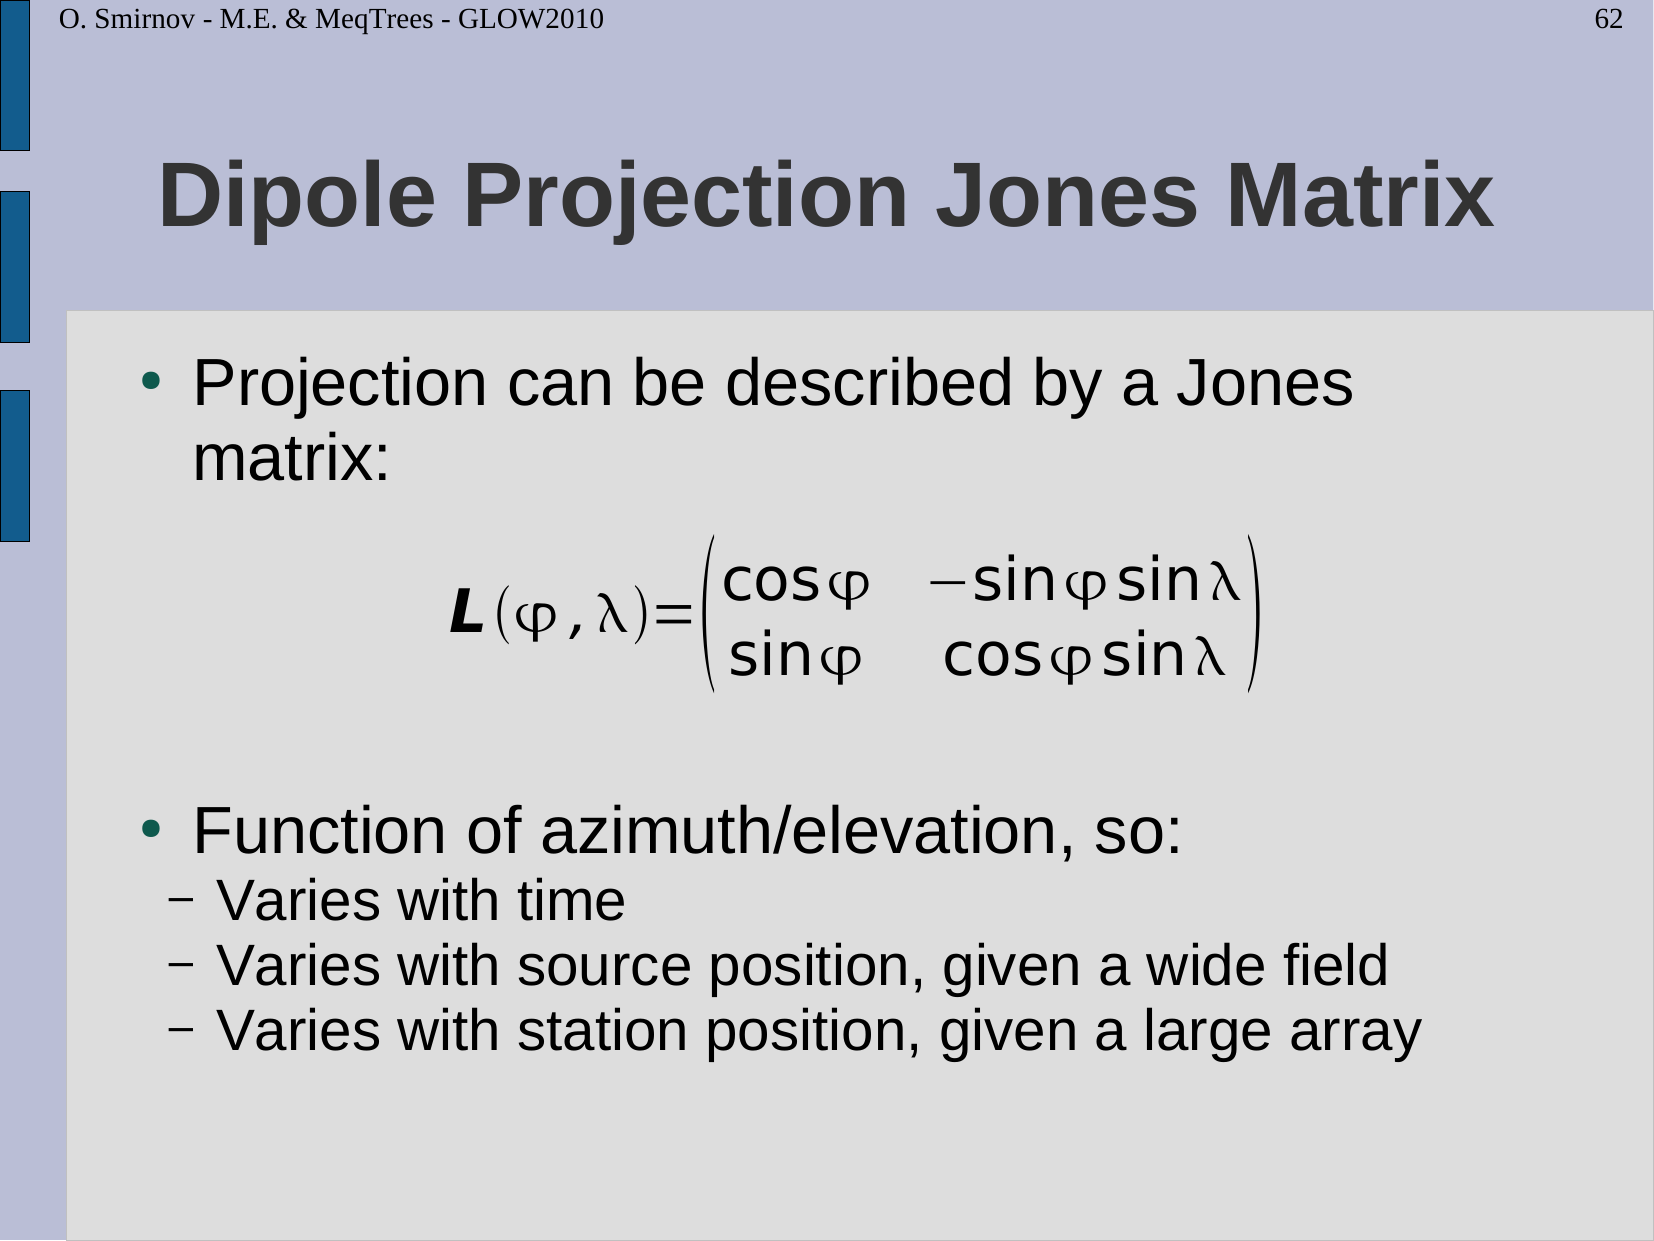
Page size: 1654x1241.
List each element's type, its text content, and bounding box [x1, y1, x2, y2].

chart [442, 531, 1270, 697]
title Dipole Projection Jones Matrix [121, 91, 1534, 299]
list Projection can be described by a Jones matrix: Function of azimuth/elevation, so: Varies with time Varies with source position, given a wide field Varies with station position, given a large array [121, 344, 1534, 1164]
